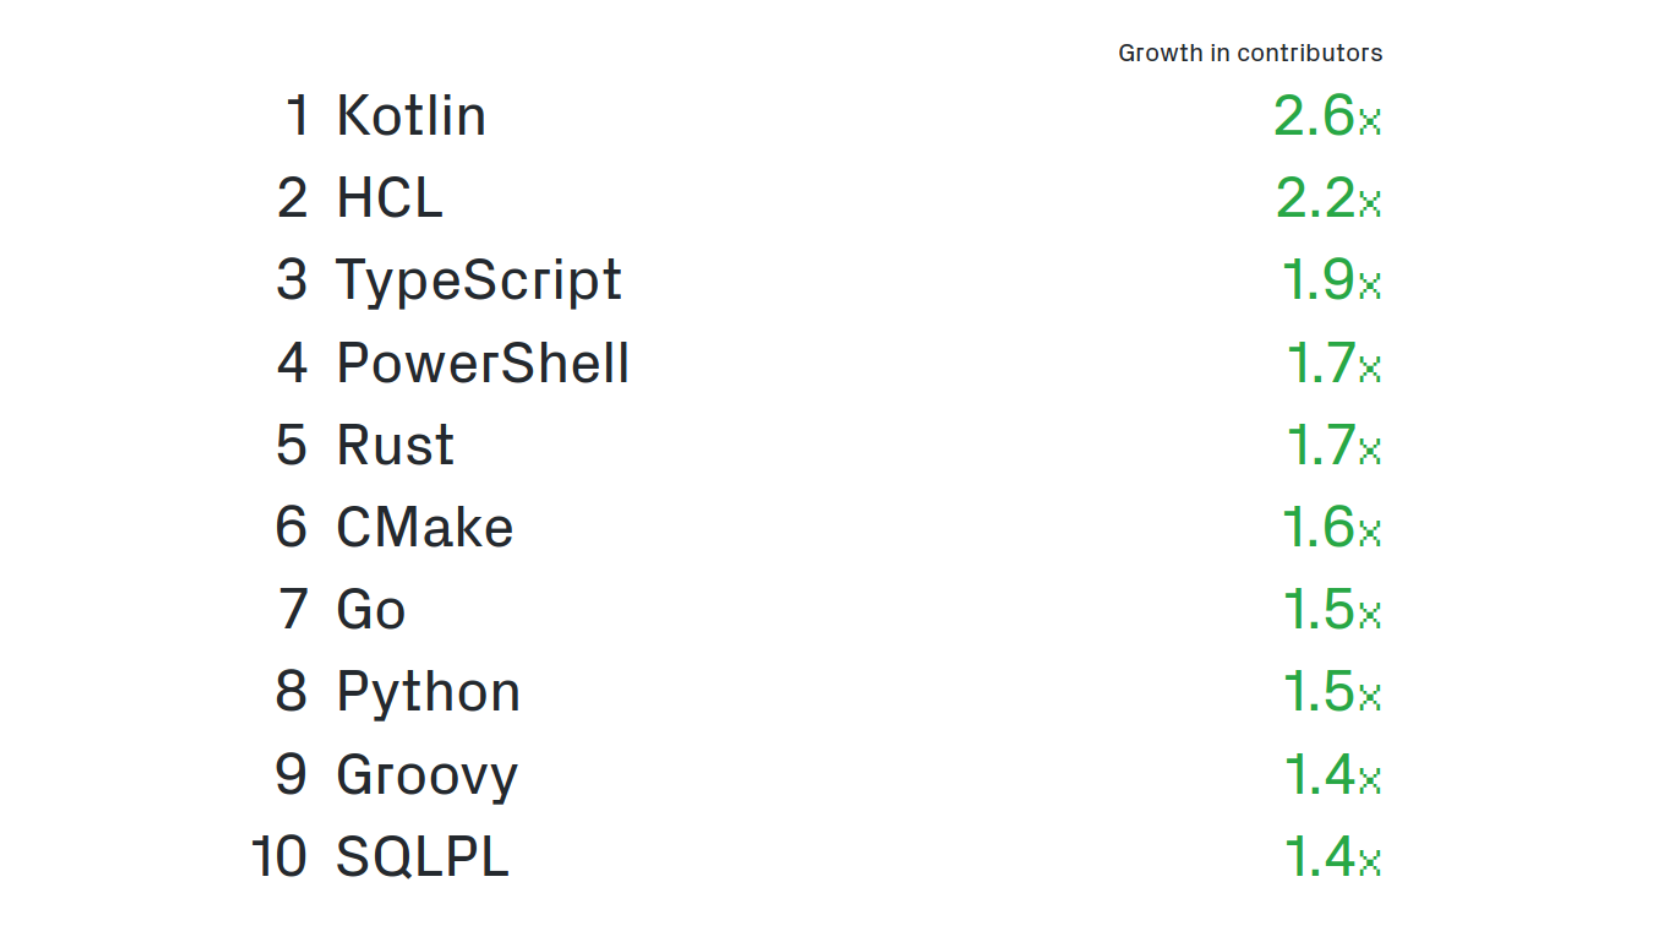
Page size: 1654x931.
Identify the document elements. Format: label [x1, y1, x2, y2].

picture [238, 27, 1402, 898]
